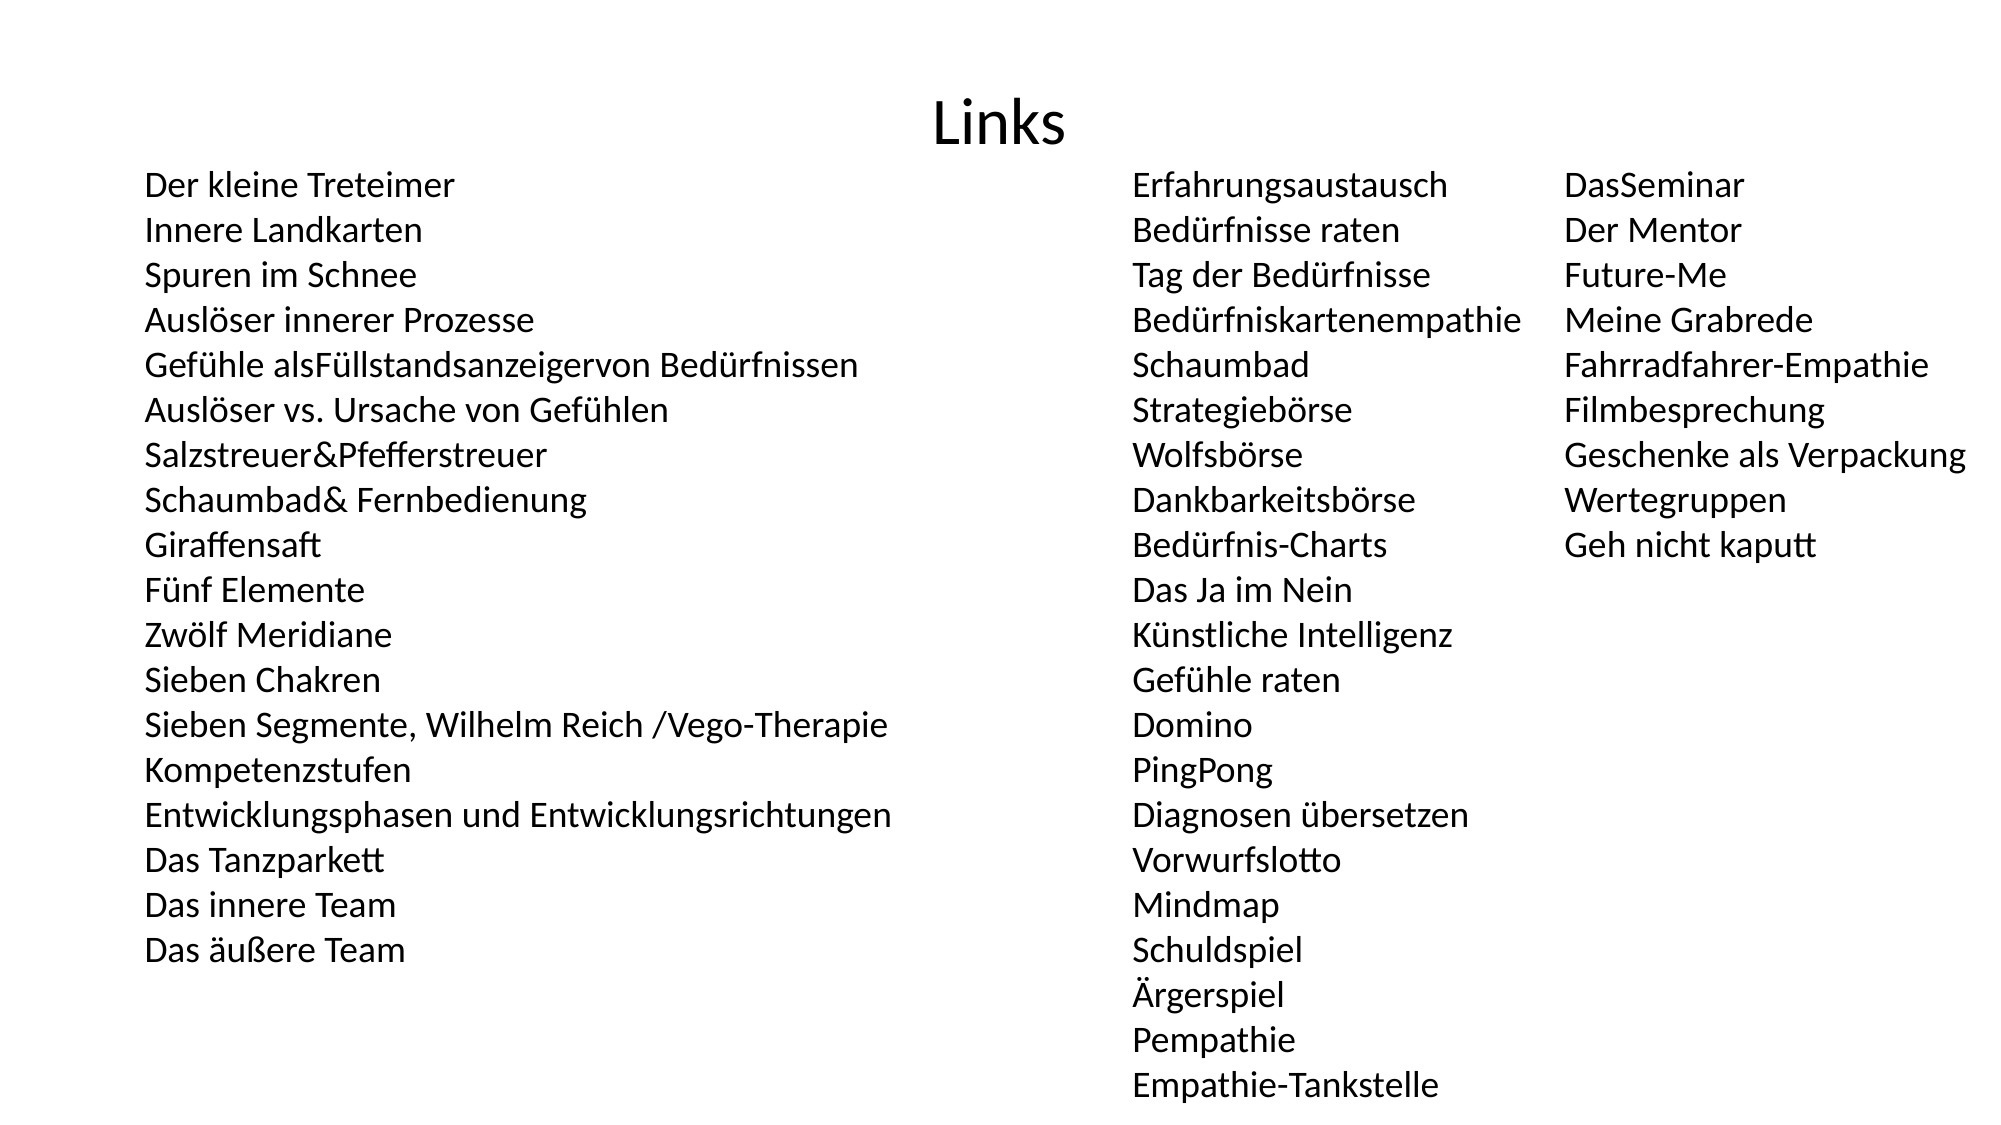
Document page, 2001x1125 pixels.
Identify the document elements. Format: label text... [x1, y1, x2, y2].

list Der kleine Treteimer Innere Landkarten Spuren im Schnee Auslöser innerer Prozesse Gefühle als Füllstandsanzeiger von Bedürfnissen Auslöser vs. Ursache von Gefühlen Salzstreuer & Pfefferstreuer Schaumbad & Fernbedienung Giraffensaft Fünf Elemente Zwölf Meridiane Sieben Chakren Sieben Segmente, Wilhelm Reich / Vego-Therapie Kompetenzstufen Entwicklungsphasen und Entwicklungsrichtungen Das Tanzparkett Das innere Team Das äußere Team [129, 152, 1049, 1125]
text_box Links [917, 70, 1083, 167]
text_box Erfahrungsaustausch Bedürfnisse raten Tag der Bedürfnisse Bedürfniskartenempathie Schaumbad Strategiebörse Wolfsbörse Dankbarkeitsbörse Bedürfnis-Charts Das Ja im Nein Künstliche Intelligenz Gefühle raten Domino Ping Pong Diagnosen übersetzen Vorwurfslotto Mindmap Schuldspiel Ärgerspiel Pempathie Empathie-Tankstelle [1117, 152, 1542, 1125]
text_box Das Seminar Der Mentor Future-Me Meine Grabrede Fahrradfahrer-Empathie Filmbesprechung Geschenke als Verpackung Wertegruppen Geh nicht kaputt [1549, 152, 1987, 623]
